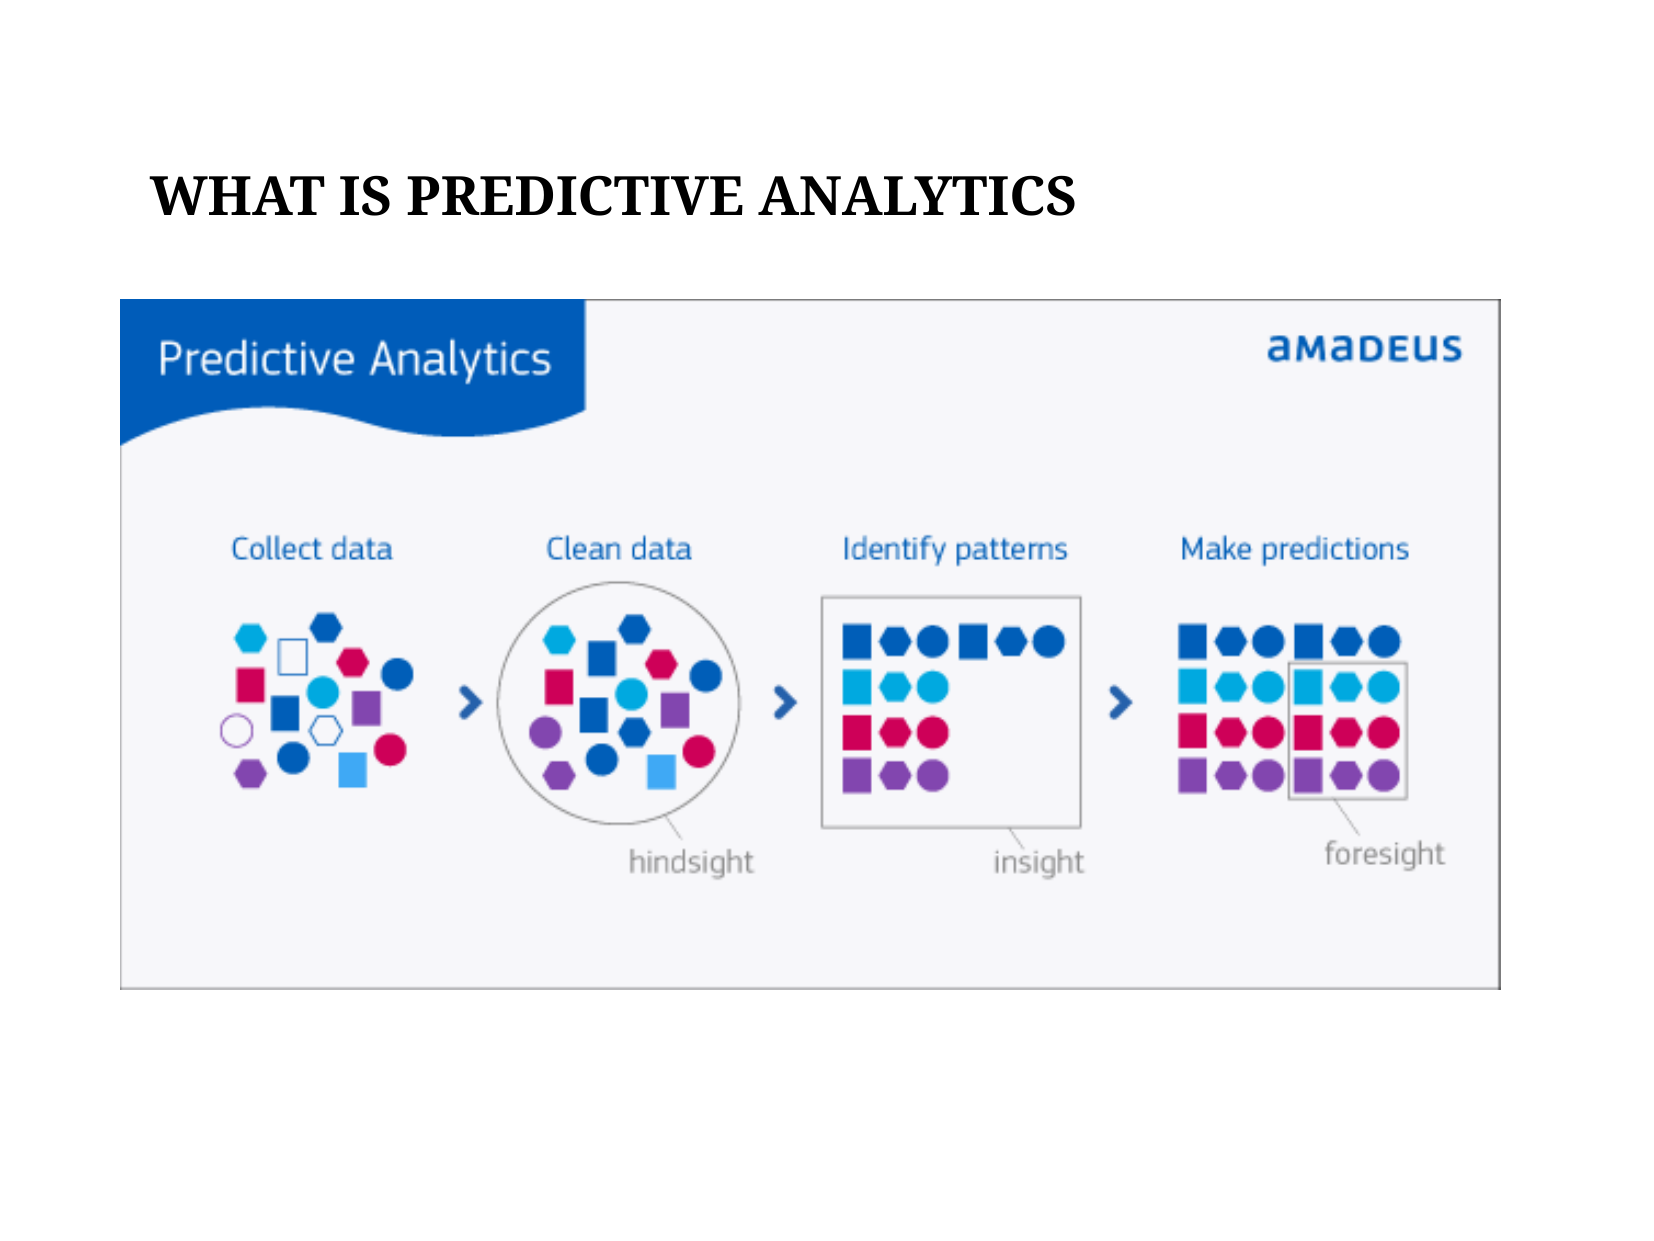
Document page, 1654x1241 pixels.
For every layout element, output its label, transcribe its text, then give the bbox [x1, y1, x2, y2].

picture [120, 299, 1501, 991]
text_box WHAT IS PREDICTIVE ANALYTICS [135, 150, 1225, 229]
